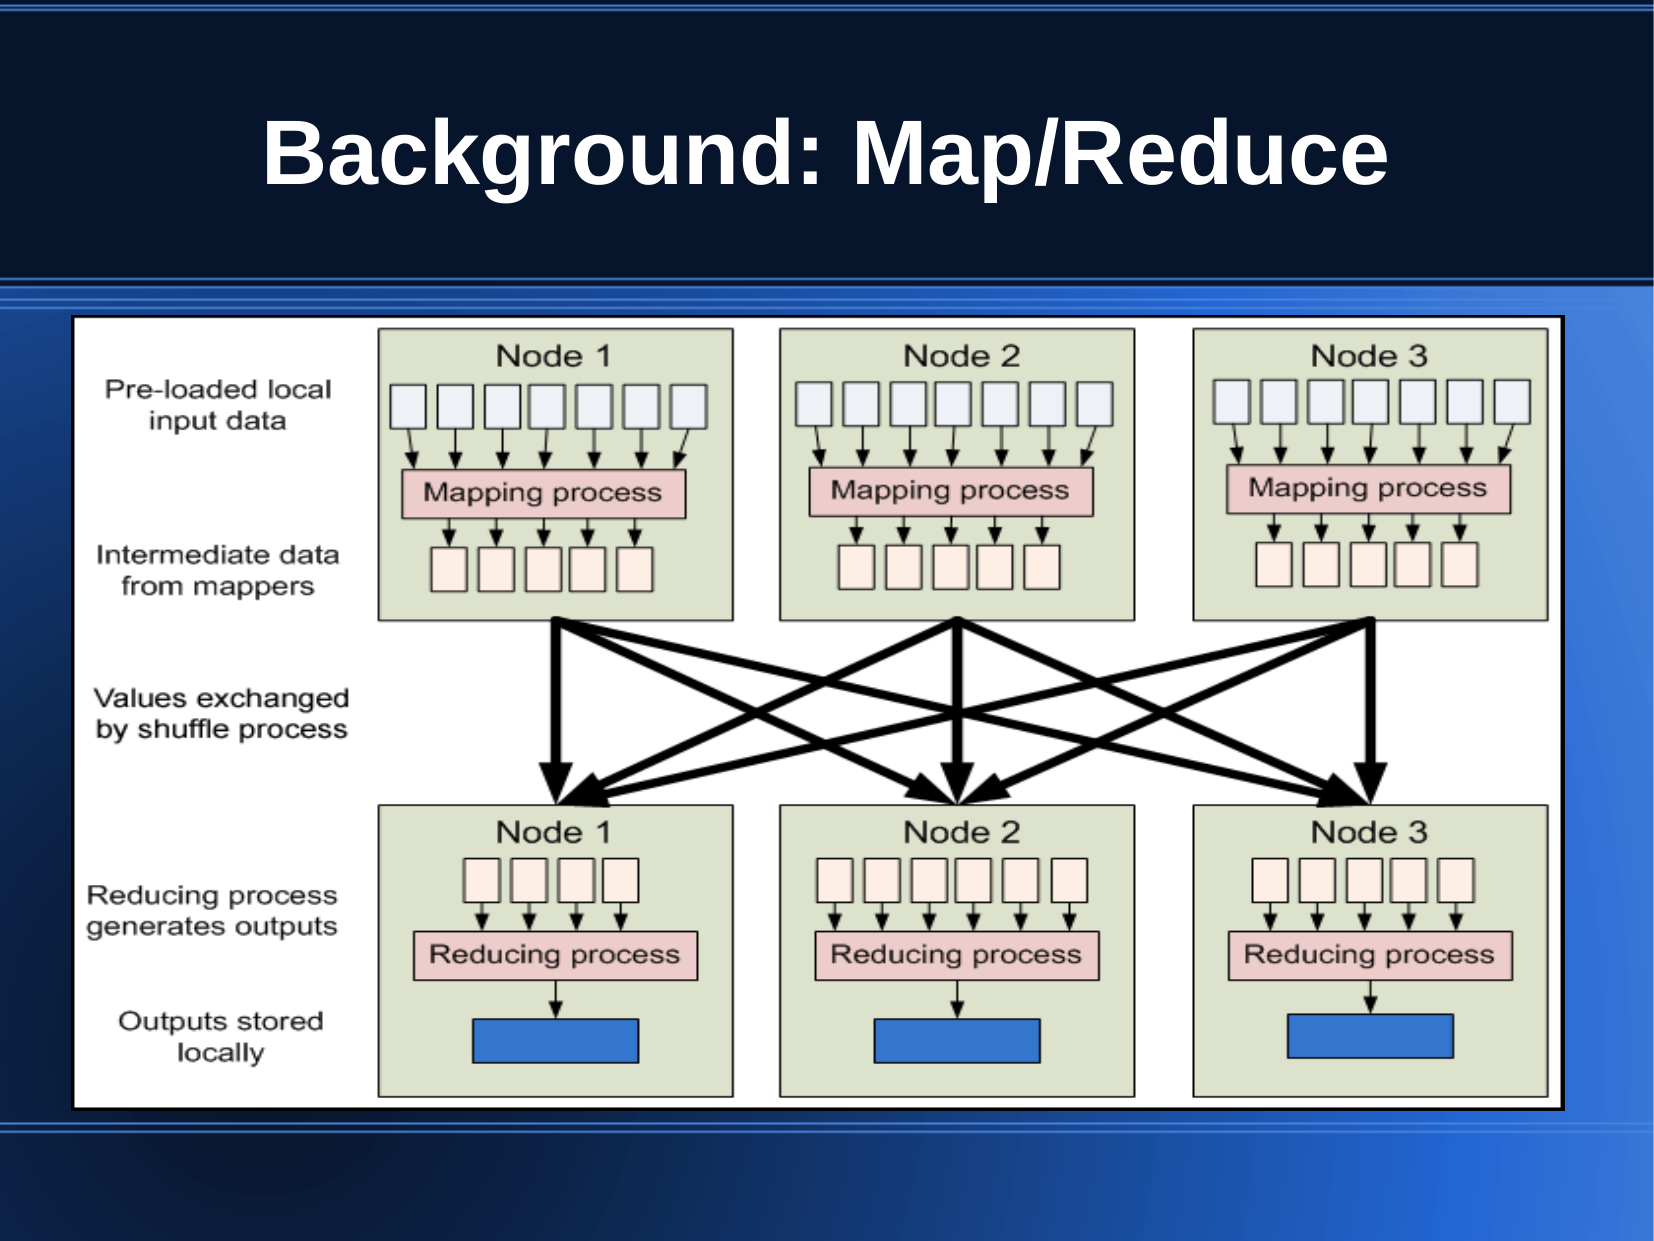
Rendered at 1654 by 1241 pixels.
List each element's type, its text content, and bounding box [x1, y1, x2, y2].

picture [0, 0, 1654, 1241]
title Background: Map/Reduce [82, 49, 1571, 257]
